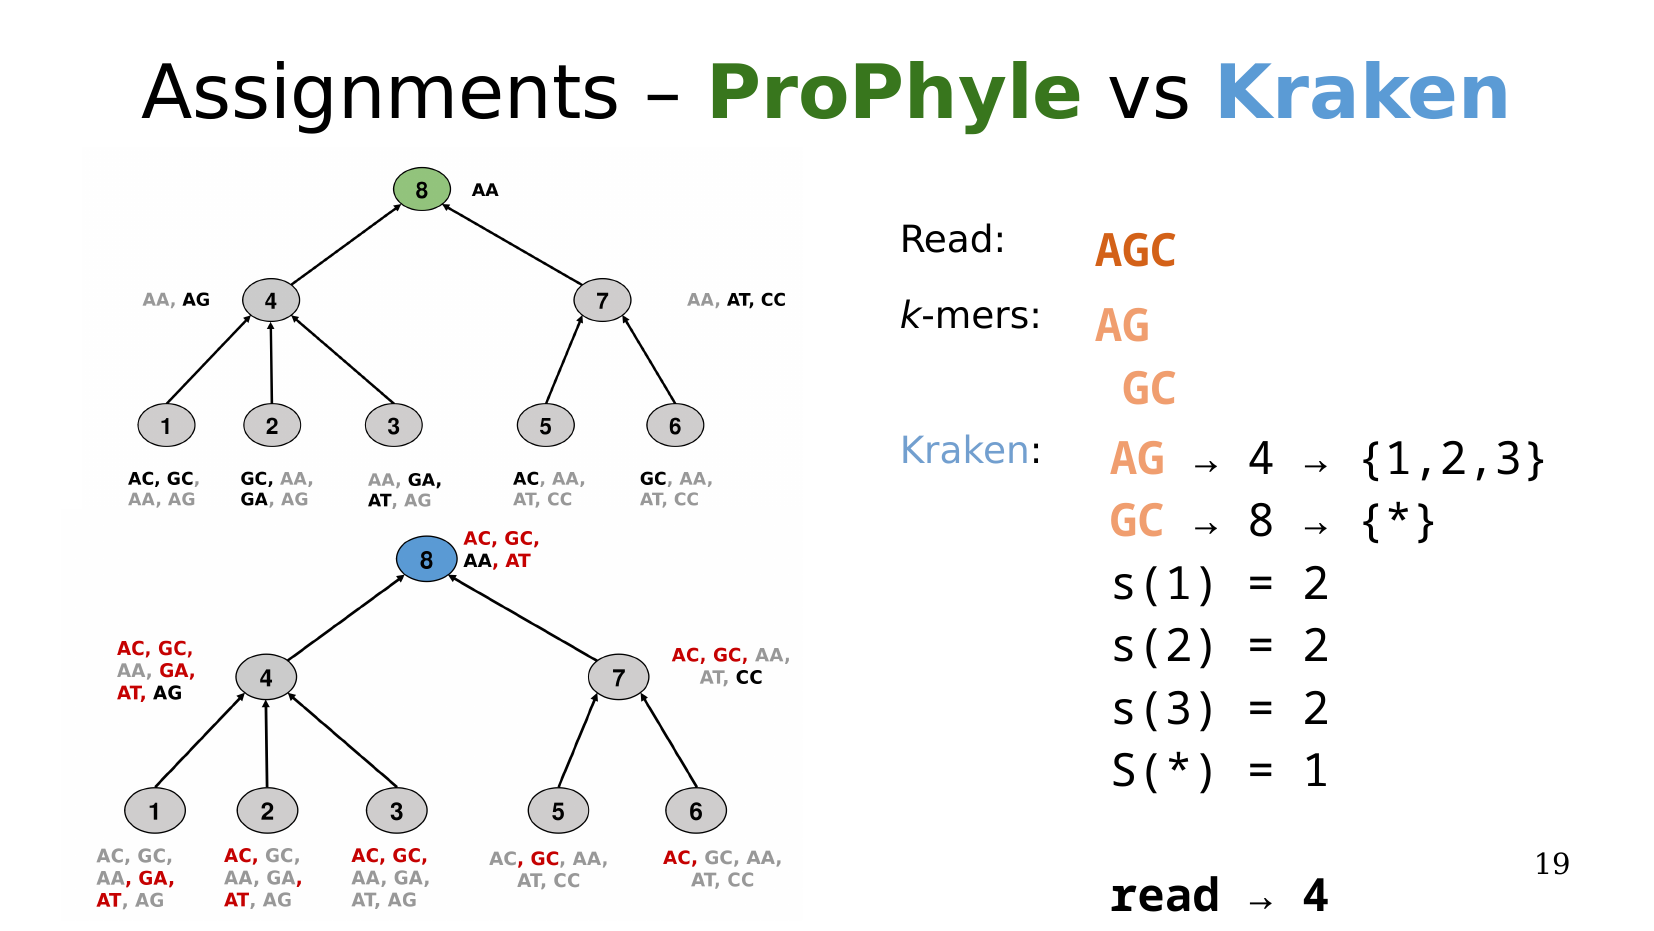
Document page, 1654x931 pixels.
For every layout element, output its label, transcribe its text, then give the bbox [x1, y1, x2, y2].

text_box AG GC [1080, 285, 1185, 392]
text_box Read: [885, 210, 1022, 269]
text_box AG → 4 → {1,2,3} GC → 8 → {*} s(1) = 2 s(2) = 2 s(3) = 2 S(*) = 1 read → 4 4 = LCA({1,2,3}) [1095, 417, 1530, 845]
text_box AGC [1080, 210, 1185, 271]
text_box Kraken: [885, 421, 1058, 481]
picture [61, 147, 803, 921]
title Assignments – ProPhyle vs Kraken [82, 15, 1571, 171]
text_box k-mers: [885, 286, 1058, 346]
